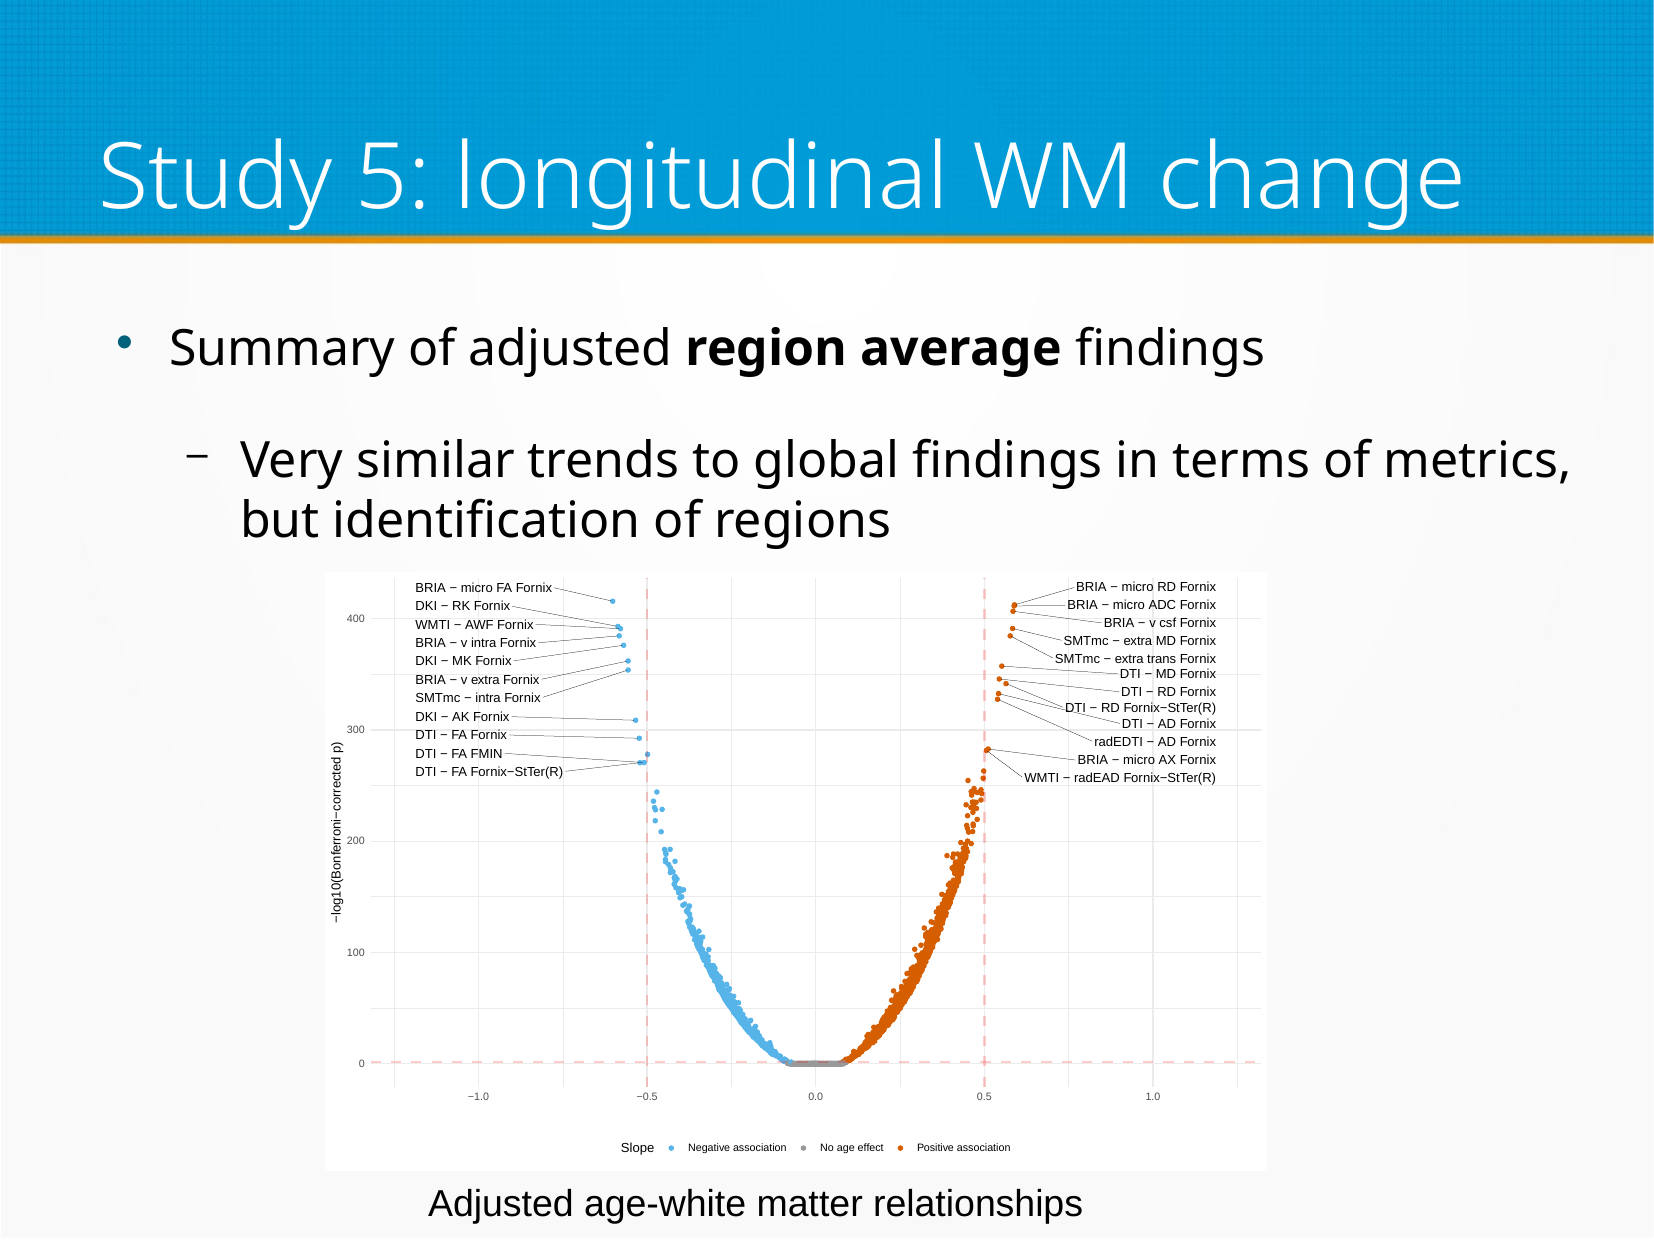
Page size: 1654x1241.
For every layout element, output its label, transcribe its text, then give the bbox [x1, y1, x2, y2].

text_box Adjusted age-white matter relationships [413, 1171, 1410, 1241]
list Summary of adjusted region average findings Very similar trends to global findings in terms of metrics, but identification of regions [98, 315, 1625, 621]
picture [0, 233, 1654, 1241]
title Study 5: longitudinal WM change [98, 19, 1654, 227]
